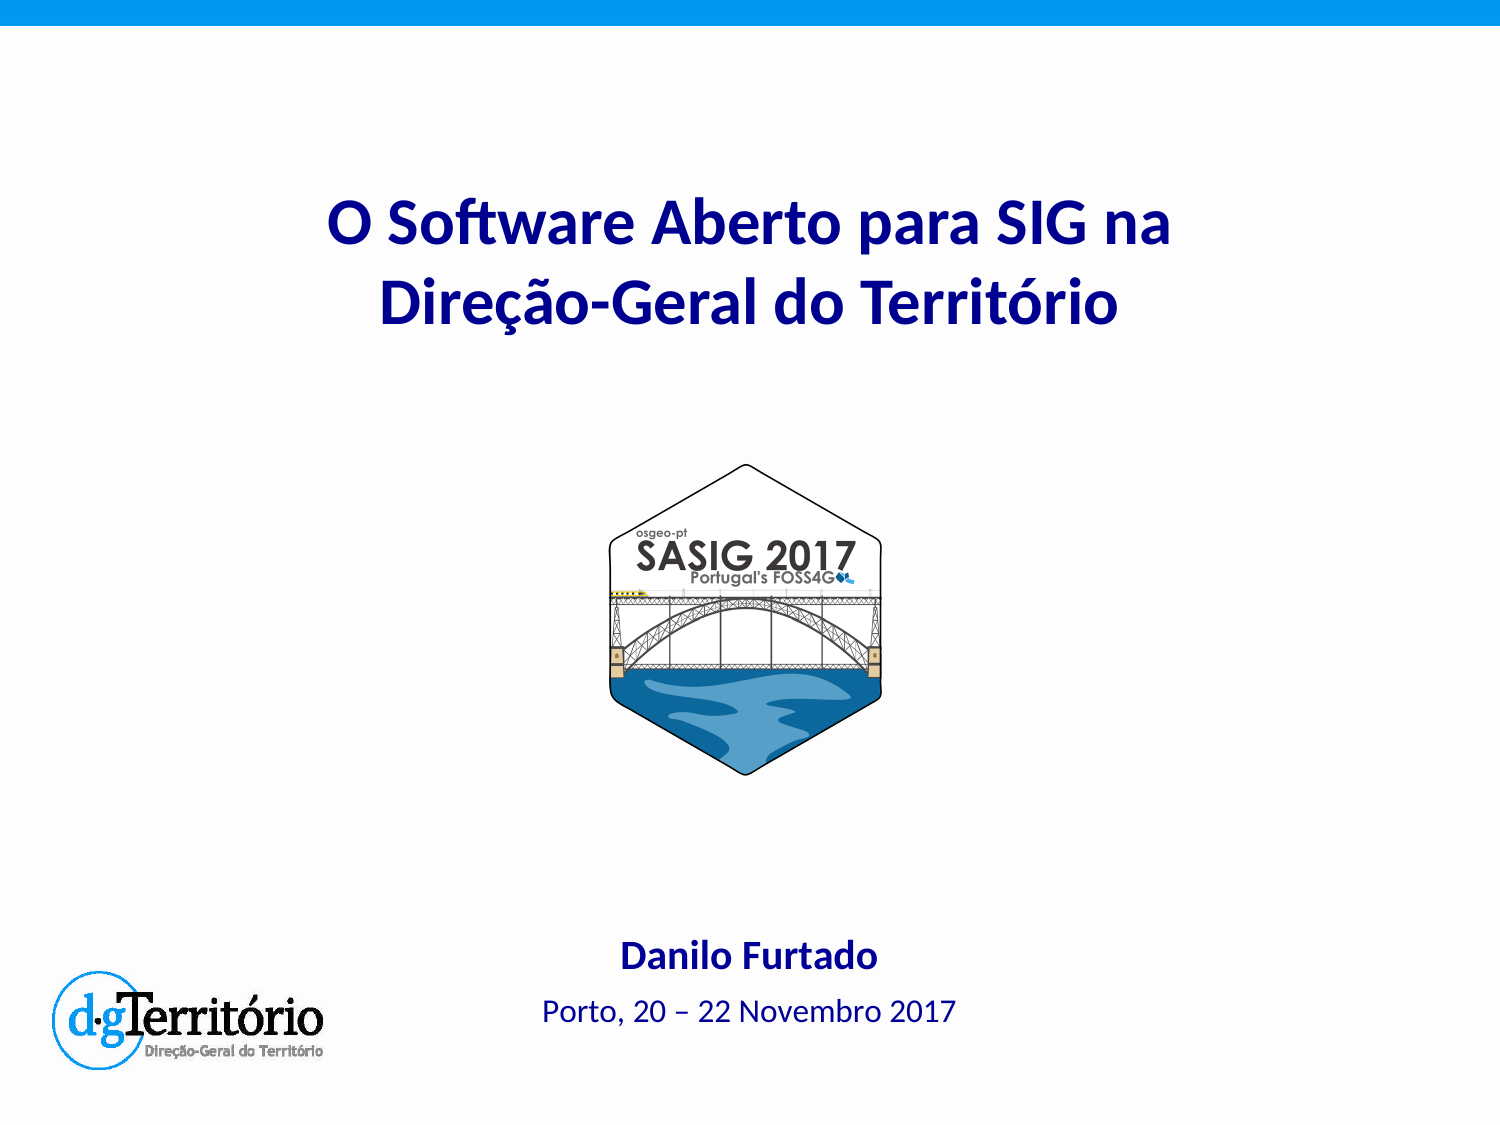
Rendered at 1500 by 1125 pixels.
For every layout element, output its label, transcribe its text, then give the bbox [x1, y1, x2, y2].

title O Software Aberto para SIG na Direção-Geral do Território [112, 137, 1388, 379]
picture [0, 0, 1500, 1125]
text_box Danilo Furtado Porto, 20 – 22 Novembro 2017 [507, 904, 992, 1038]
